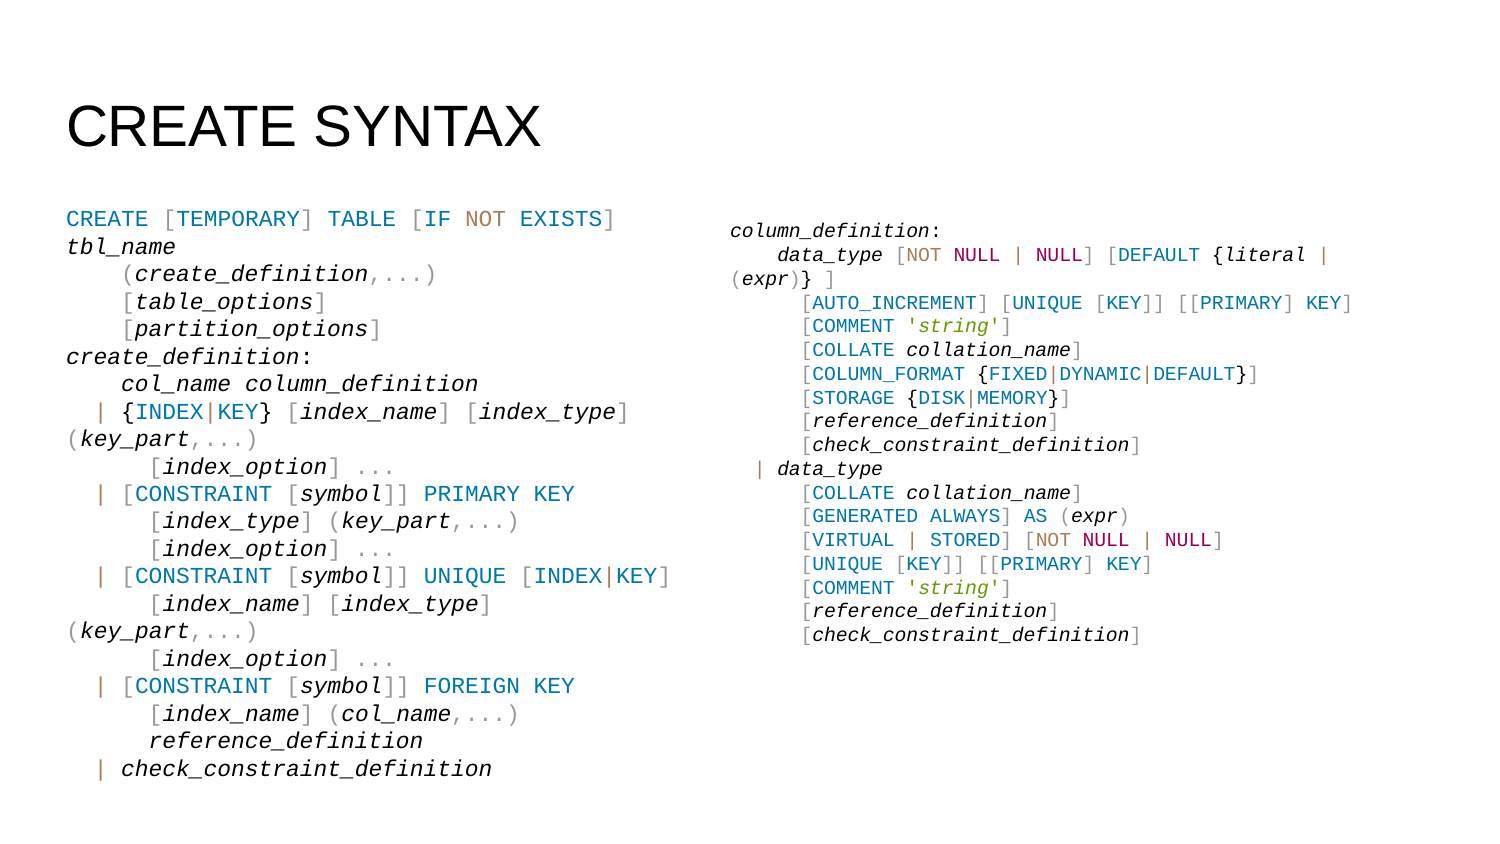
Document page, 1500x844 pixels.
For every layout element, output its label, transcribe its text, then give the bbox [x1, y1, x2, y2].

title CREATE SYNTAX [51, 72, 1449, 167]
text_box column_definition: data_type [NOT NULL | NULL] [DEFAULT {literal | (expr)} ] [AUTO_INCREMENT] [UNIQUE [KEY]] [[PRIMARY] KEY] [COMMENT 'string'] [COLLATE collation_name] [COLUMN_FORMAT {FIXED|DYNAMIC|DEFAULT}] [STORAGE {DISK|MEMORY}] [reference_definition] [check_constraint_definition] | data_type [COLLATE collation_name] [GENERATED ALWAYS] AS (expr) [VIRTUAL | STORED] [NOT NULL | NULL] [UNIQUE [KEY]] [[PRIMARY] KEY] [COMMENT 'string'] [reference_definition] [check_constraint_definition] [715, 203, 1434, 796]
list CREATE [TEMPORARY] TABLE [IF NOT EXISTS] tbl_name (create_definition,...) [table_options] [partition_options] create_definition: col_name column_definition | {INDEX|KEY} [index_name] [index_type] (key_part,...) [index_option] ... | [CONSTRAINT [symbol]] PRIMARY KEY [index_type] (key_part,...) [index_option] ... | [CONSTRAINT [symbol]] UNIQUE [INDEX|KEY] [index_name] [index_type] (key_part,...) [index_option] ... | [CONSTRAINT [symbol]] FOREIGN KEY [index_name] (col_name,...) reference_definition | check_constraint_definition [51, 189, 708, 814]
